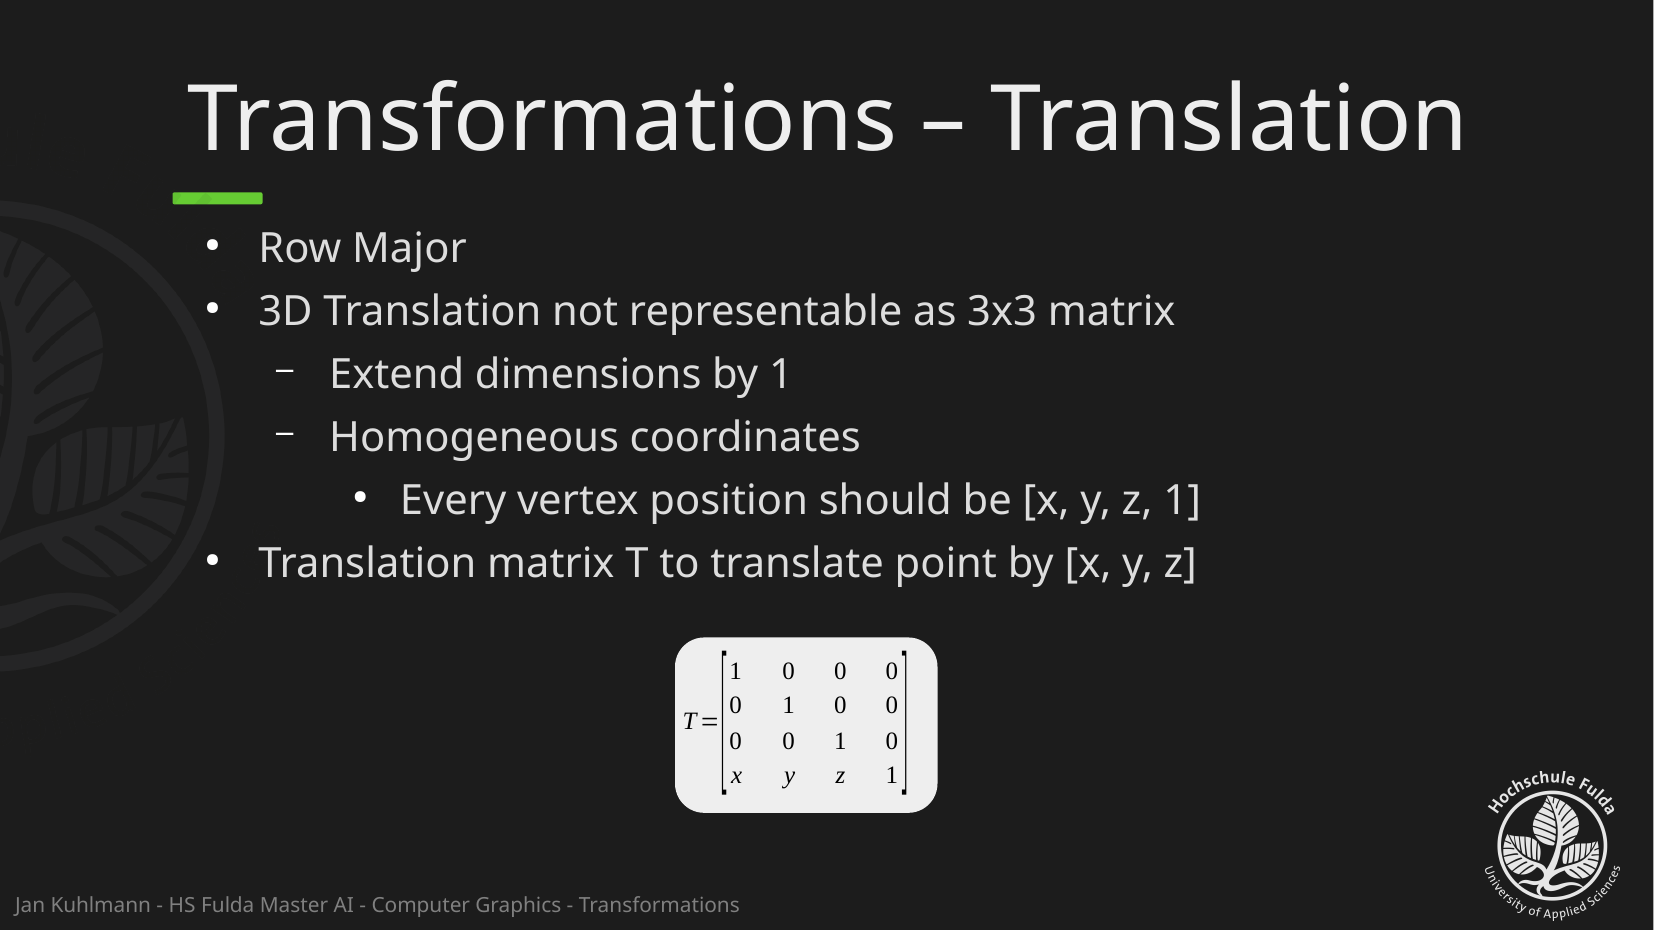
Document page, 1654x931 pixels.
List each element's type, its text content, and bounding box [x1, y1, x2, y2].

text_box [675, 637, 938, 813]
picture [1485, 771, 1620, 921]
title Transformations – Translation [187, 37, 1571, 193]
chart [682, 649, 908, 797]
list Row Major 3D Translation not representable as 3x3 matrix Extend dimensions by 1 Homogeneous coordinates Every vertex position should be [x, y, z, 1] Translation matrix T to translate point by [x, y, z] [187, 217, 1571, 601]
